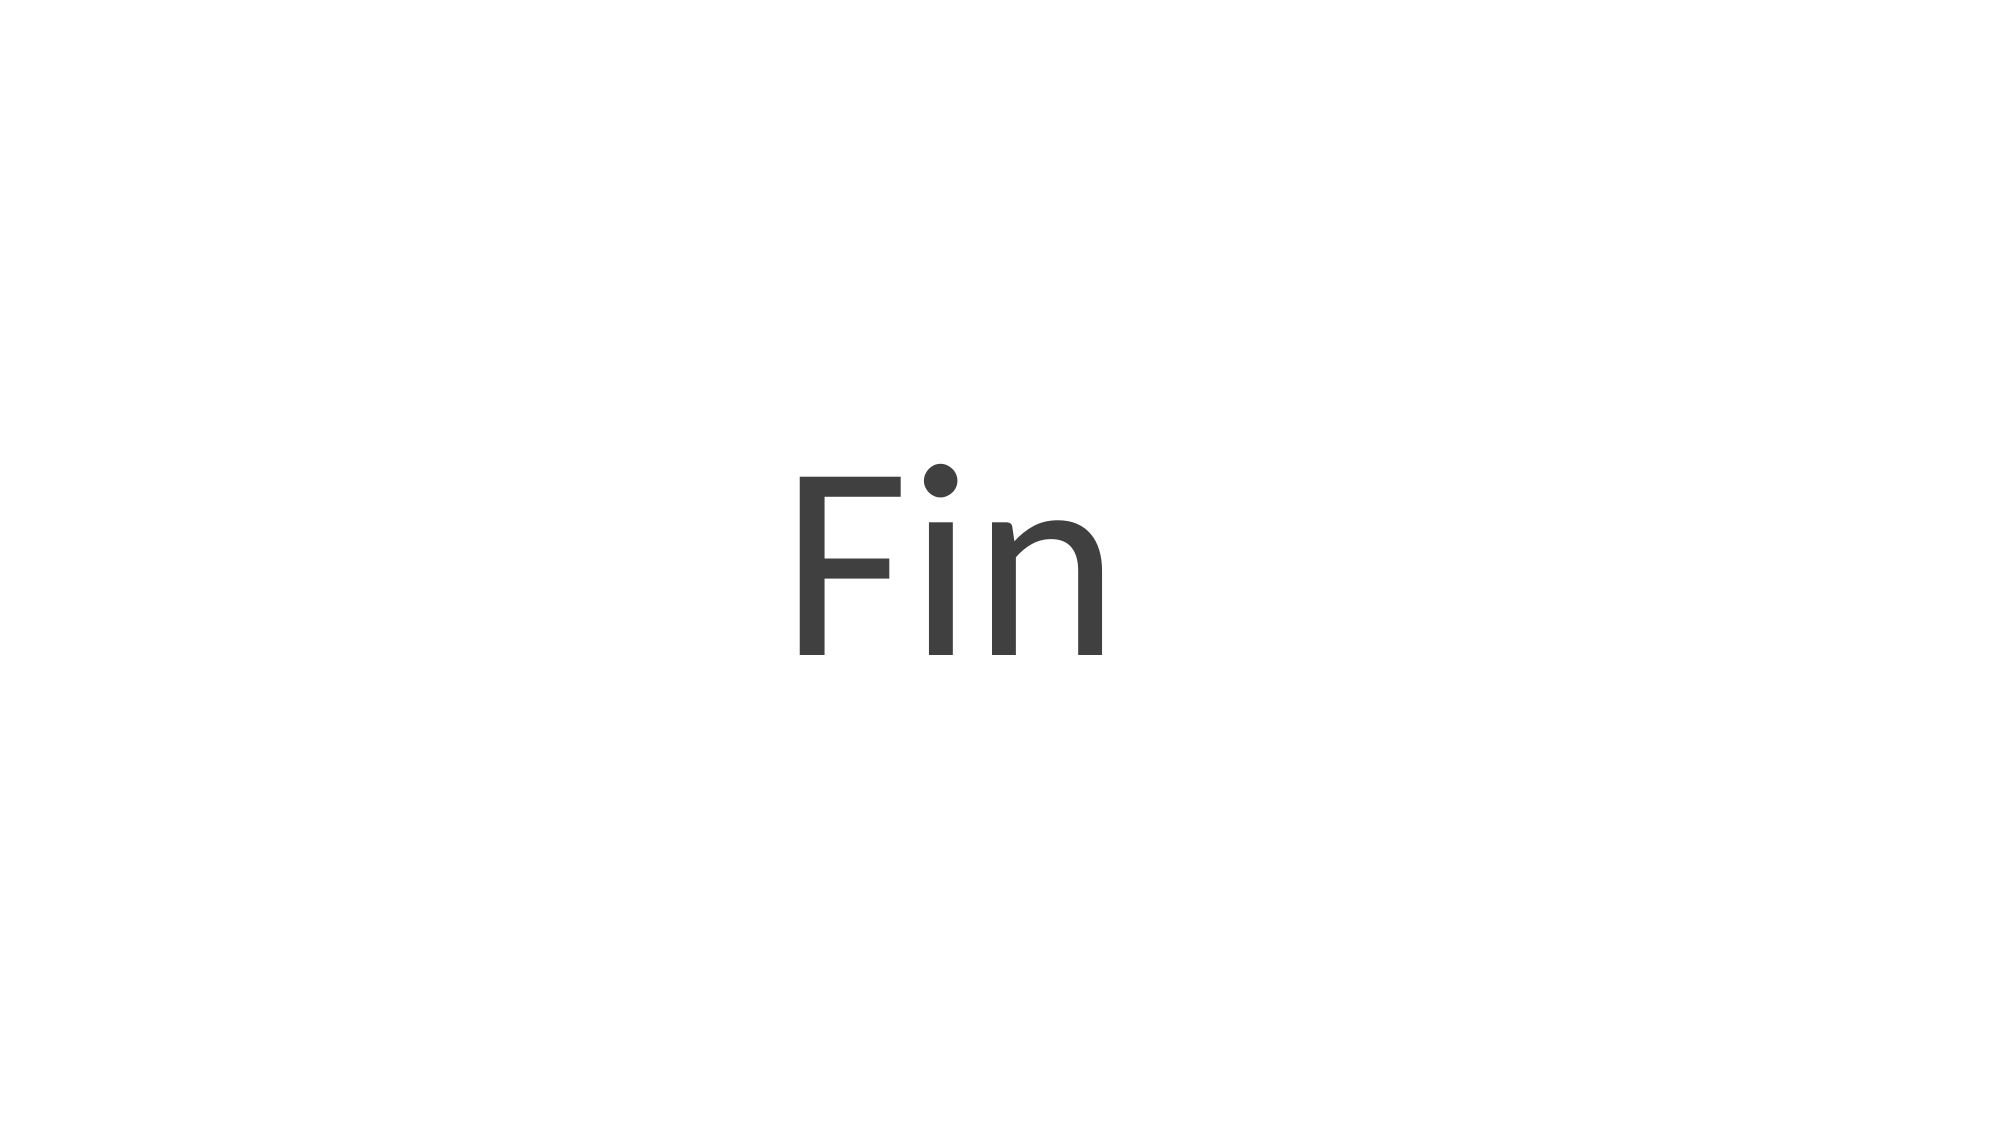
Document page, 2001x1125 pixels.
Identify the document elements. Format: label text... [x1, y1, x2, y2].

text_box Fin [761, 408, 1273, 740]
